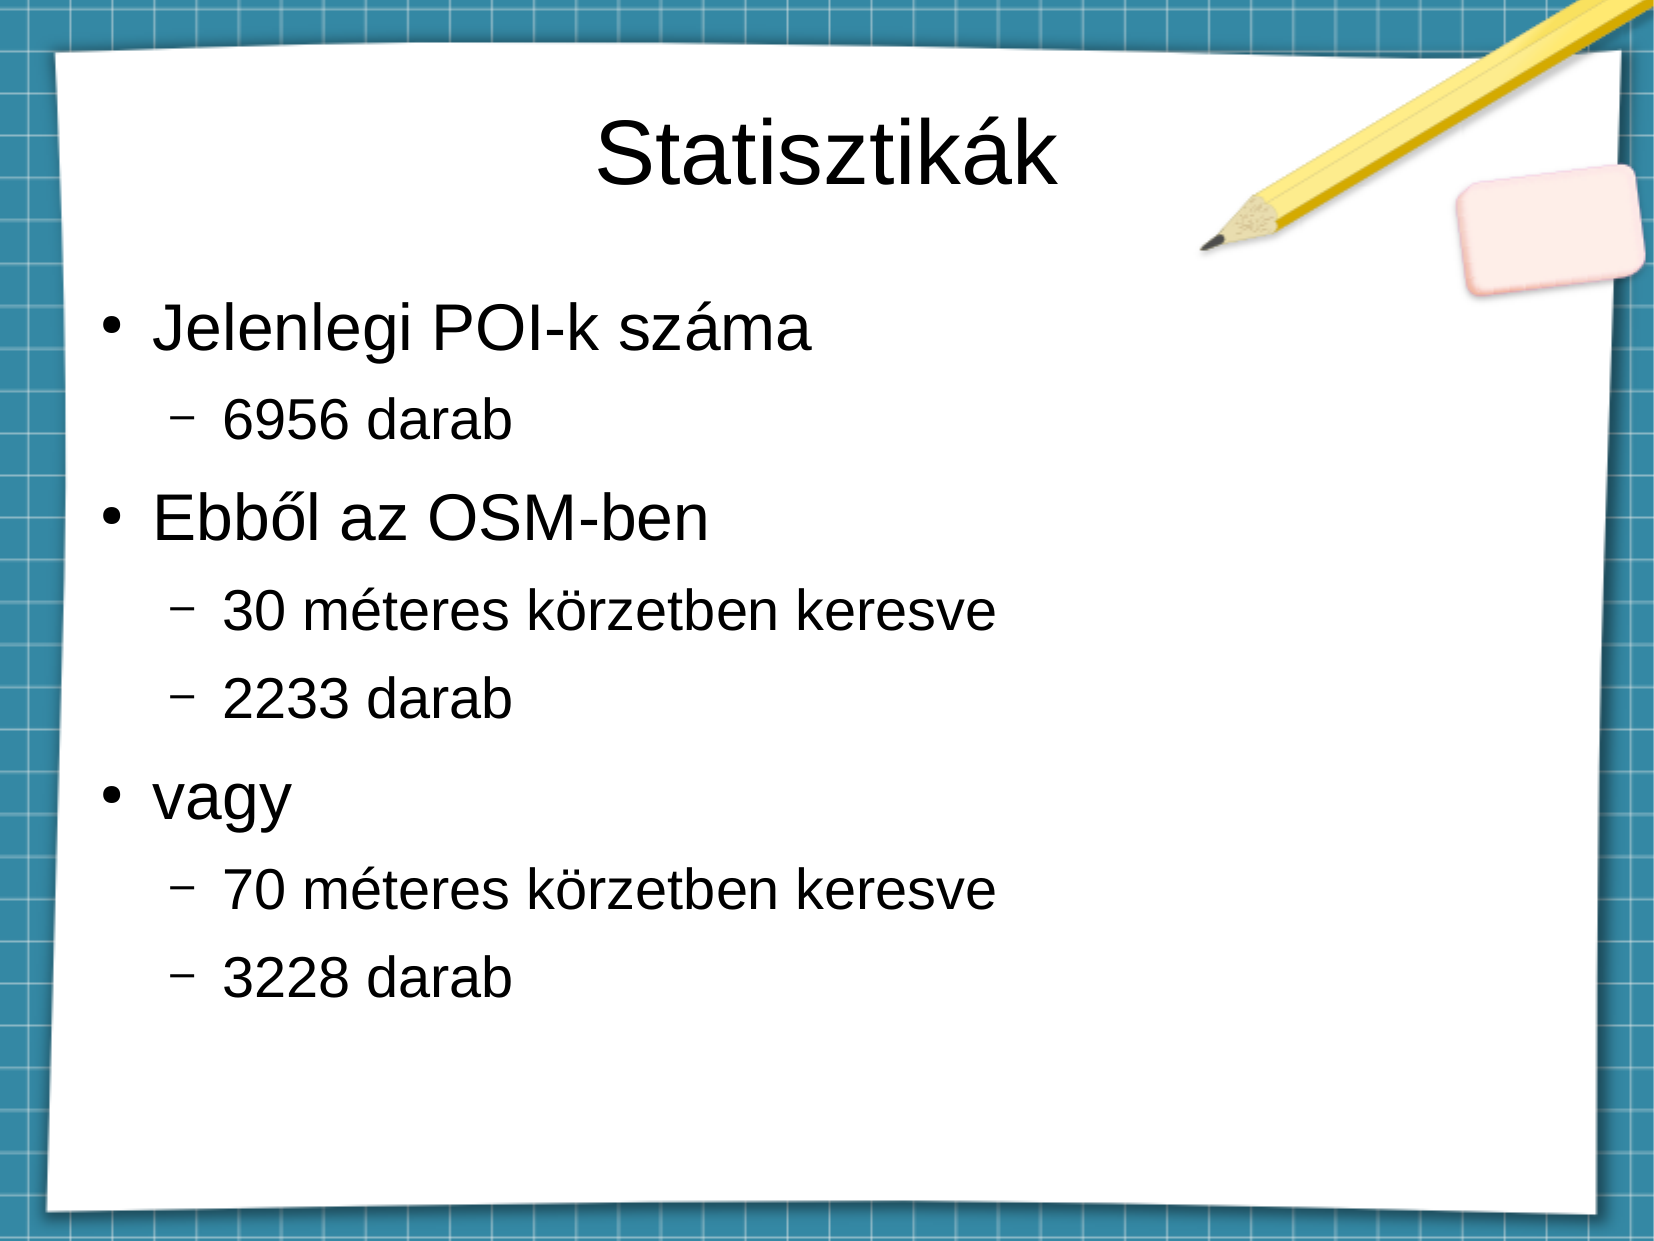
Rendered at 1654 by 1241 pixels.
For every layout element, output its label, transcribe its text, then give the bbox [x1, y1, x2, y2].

title Statisztikák [82, 49, 1571, 257]
list Jelenlegi POI-k száma 6956 darab Ebből az OSM-ben 30 méteres körzetben keresve 2233 darab vagy 70 méteres körzetben keresve 3228 darab [82, 290, 1571, 1010]
picture [0, 0, 1654, 1241]
